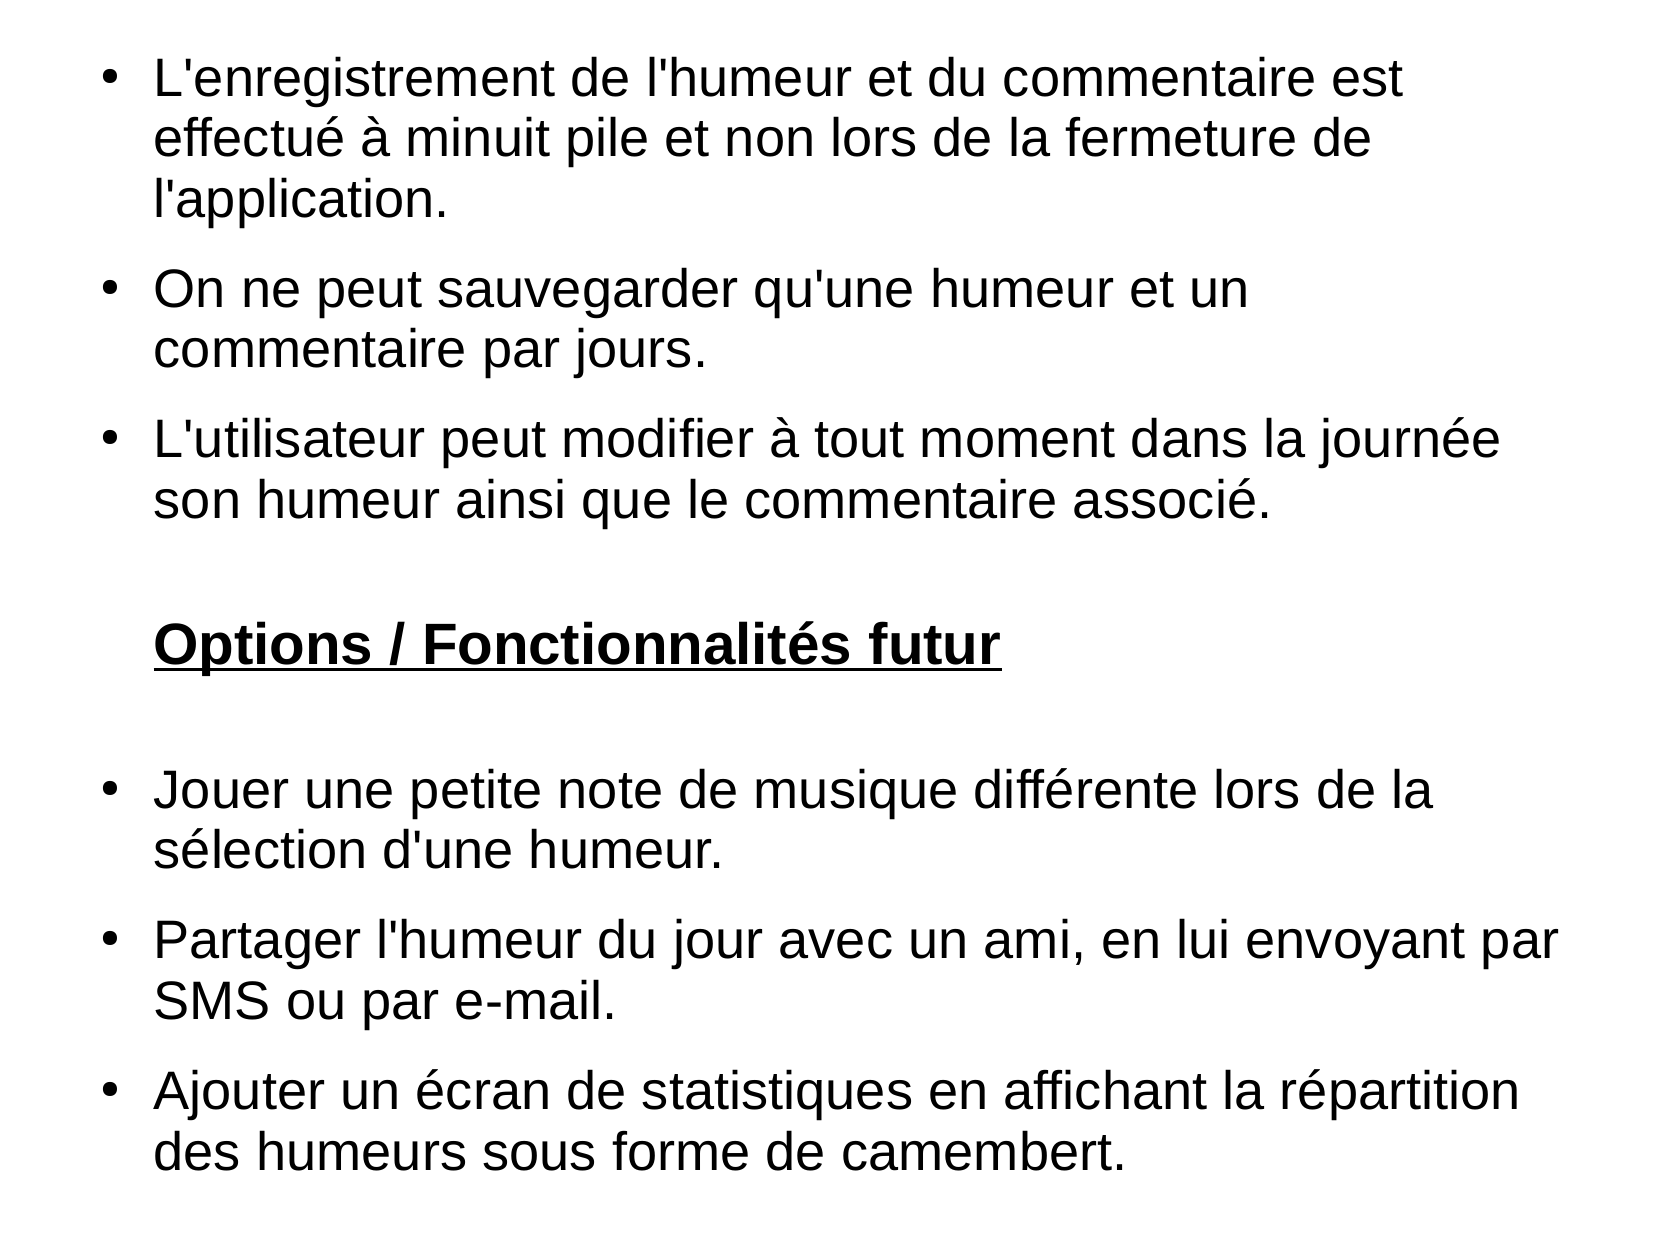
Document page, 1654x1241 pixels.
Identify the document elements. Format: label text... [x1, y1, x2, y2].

list L'enregistrement de l'humeur et du commentaire est effectué à minuit pile et non lors de la fermeture de l'application. On ne peut sauvegarder qu'une humeur et un commentaire par jours. L'utilisateur peut modifier à tout moment dans la journée son humeur ainsi que le commentaire associé. Options / Fonctionnalités futur Jouer une petite note de musique différente lors de la sélection d'une humeur. Partager l'humeur du jour avec un ami, en lui envoyant par SMS ou par e-mail. Ajouter un écran de statistiques en affichant la répartition des humeurs sous forme de camembert. [82, 47, 1571, 1184]
